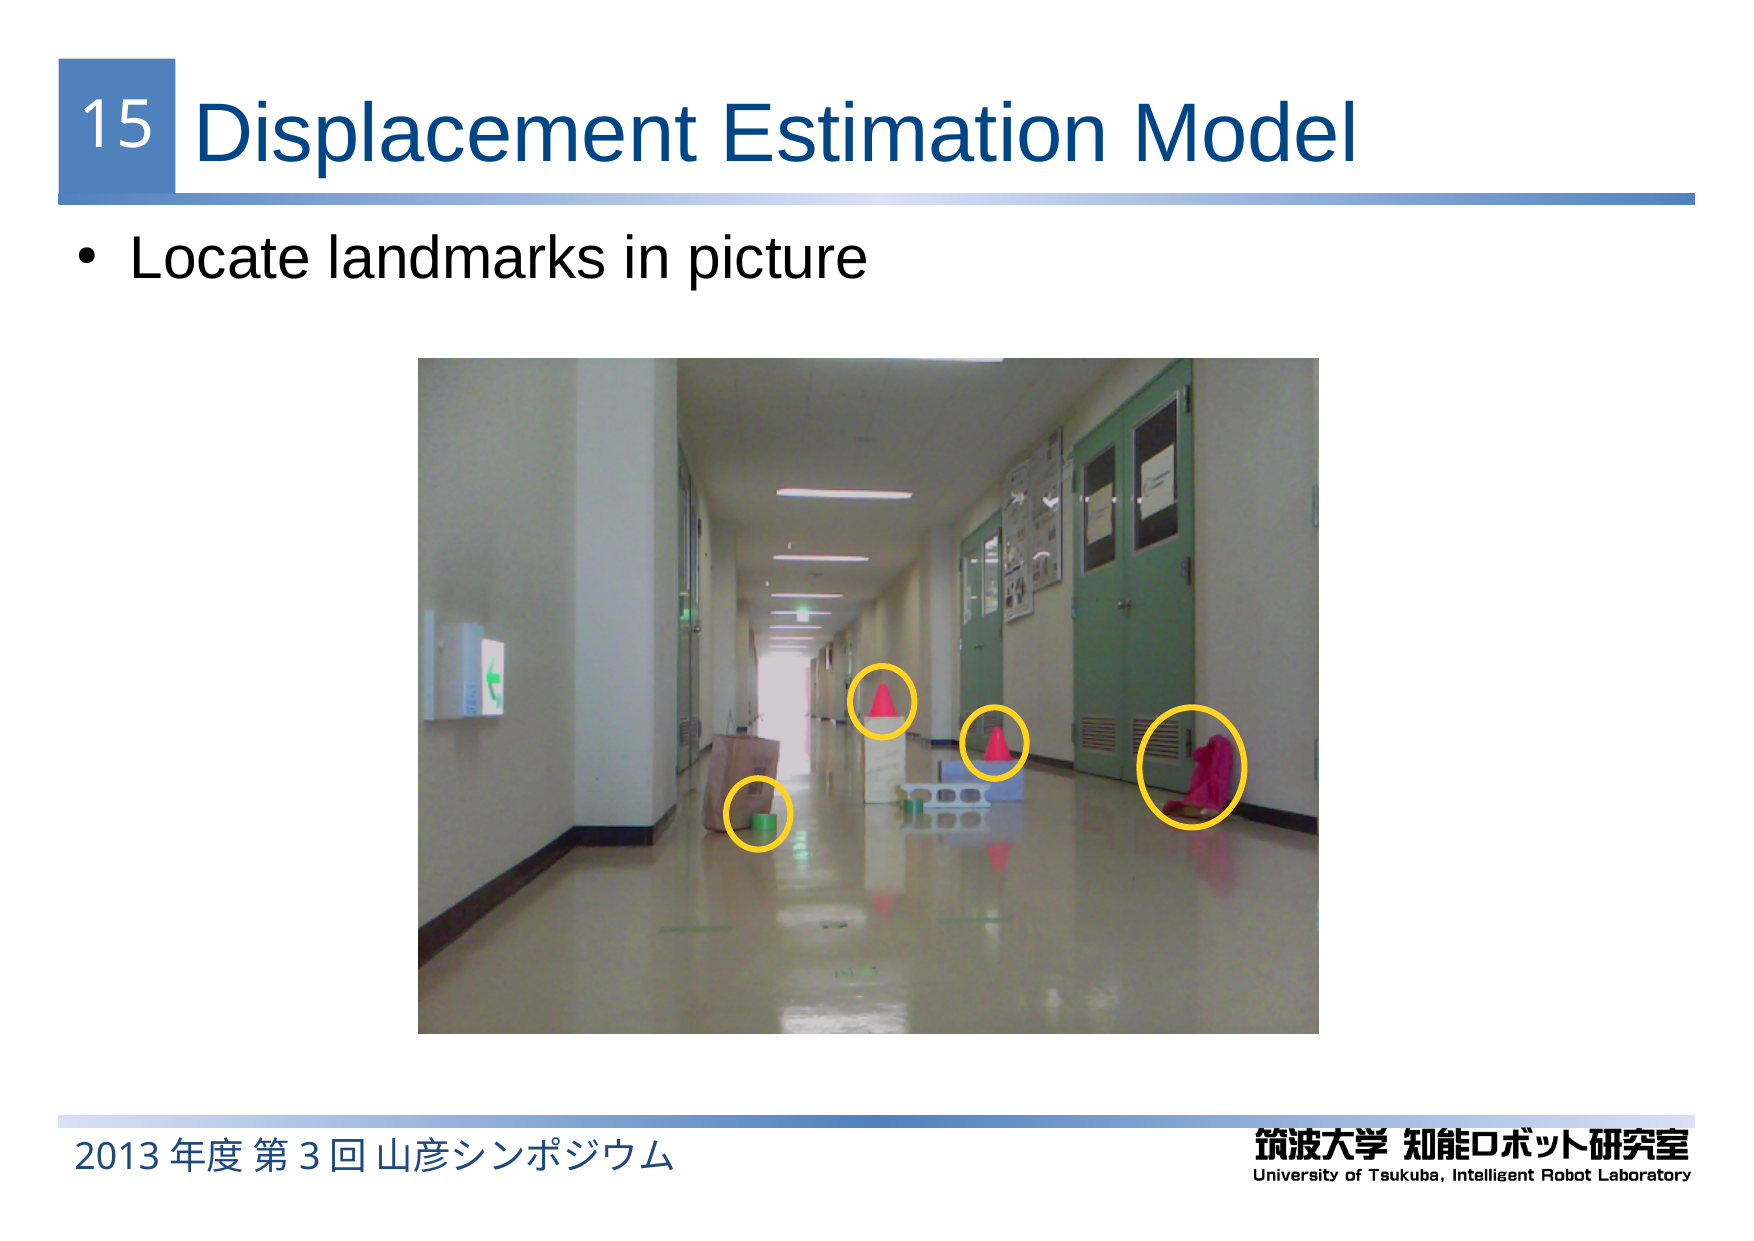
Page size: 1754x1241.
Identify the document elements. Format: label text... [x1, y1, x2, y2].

title Displacement Estimation Model [193, 61, 1651, 205]
picture [1252, 1127, 1691, 1182]
picture [418, 358, 1319, 1034]
list Locate landmarks in picture [58, 223, 1696, 329]
